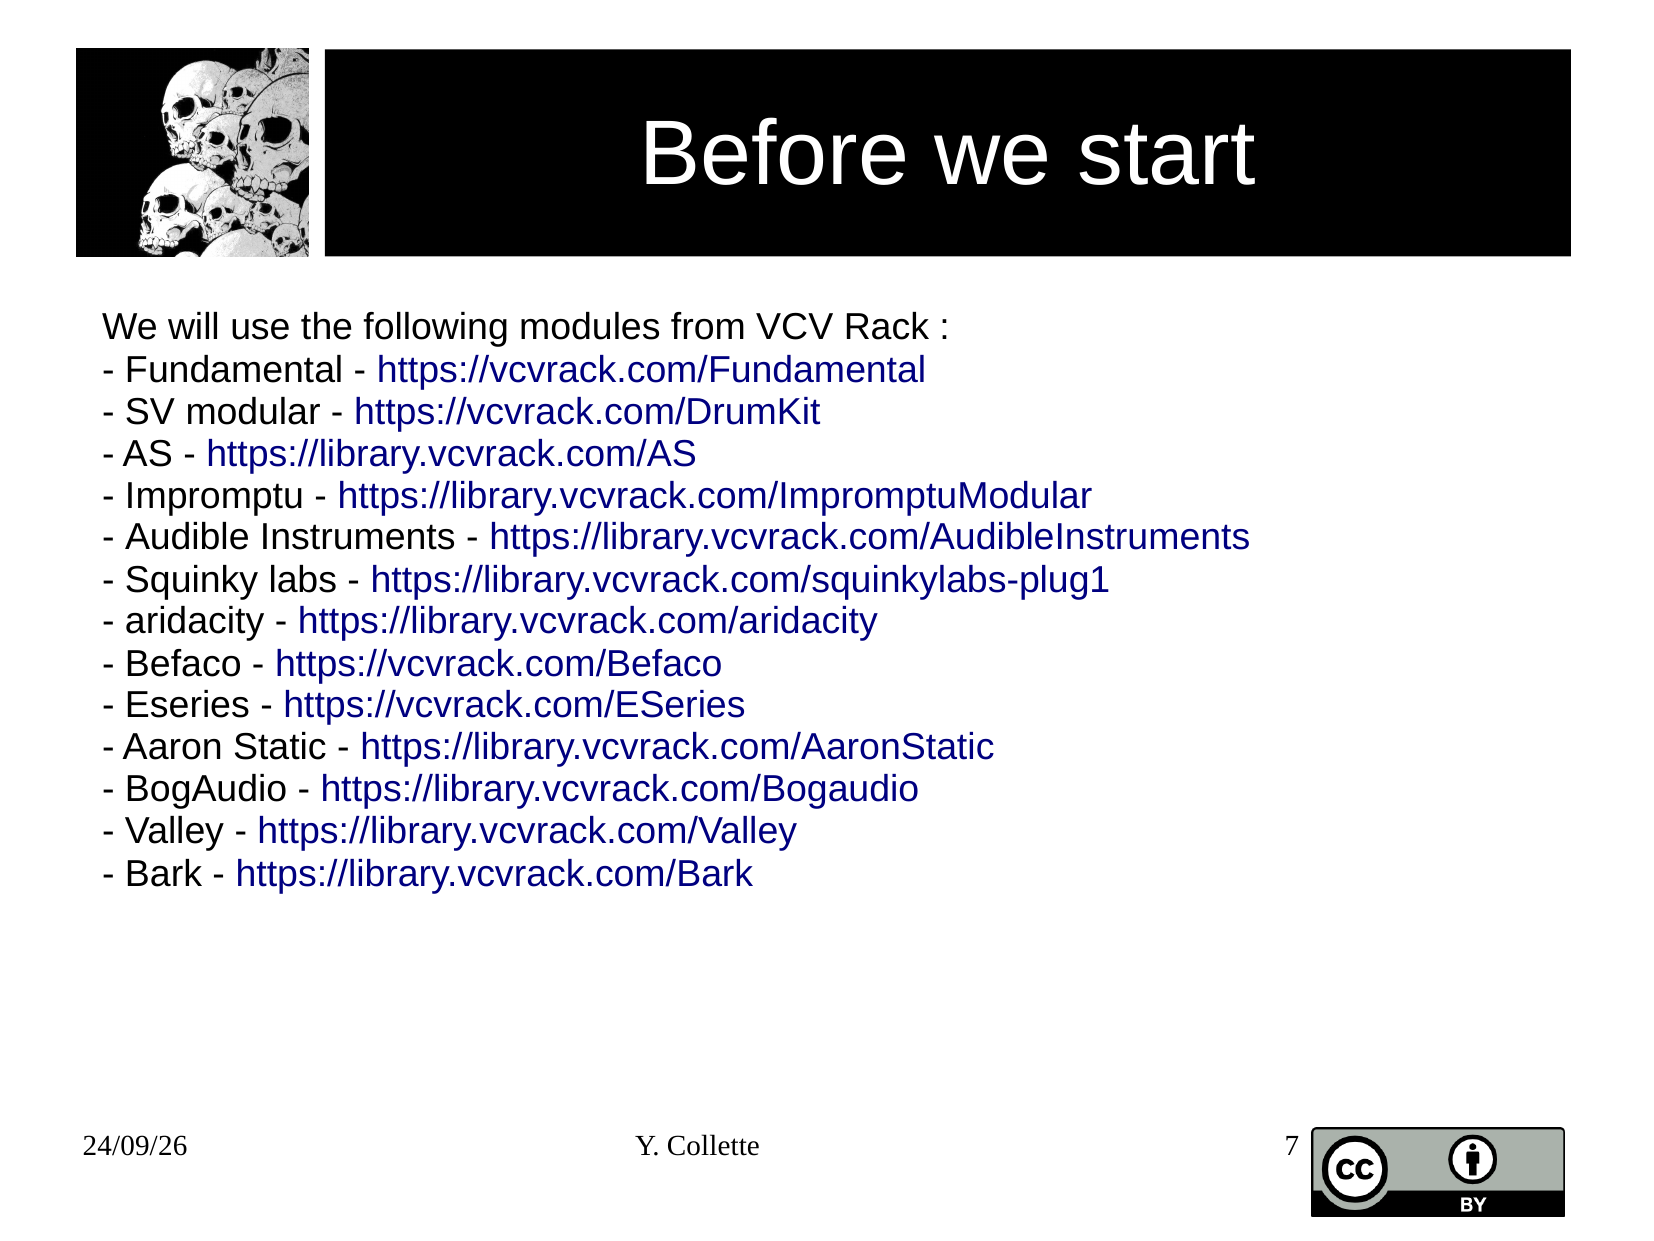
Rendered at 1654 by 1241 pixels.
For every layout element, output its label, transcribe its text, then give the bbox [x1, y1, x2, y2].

picture [76, 48, 309, 257]
picture [1311, 1127, 1565, 1217]
text_box We will use the following modules from VCV Rack : - Fundamental - https://vcvrack.com/Fundamental - SV modular - https://vcvrack.com/DrumKit - AS - https://library.vcvrack.com/AS - Impromptu - https://library.vcvrack.com/ImpromptuModular - Audible Instruments - https://library.vcvrack.com/AudibleInstruments - Squinky labs - https://library.vcvrack.com/squinkylabs-plug1 - aridacity - https://library.vcvrack.com/aridacity - Befaco - https://vcvrack.com/Befaco - Eseries - https://vcvrack.com/ESeries - Aaron Static - https://library.vcvrack.com/AaronStatic - BogAudio - https://library.vcvrack.com/Bogaudio - Valley - https://library.vcvrack.com/Valley - Bark - https://library.vcvrack.com/Bark [87, 298, 1565, 902]
title Before we start [324, 49, 1571, 257]
